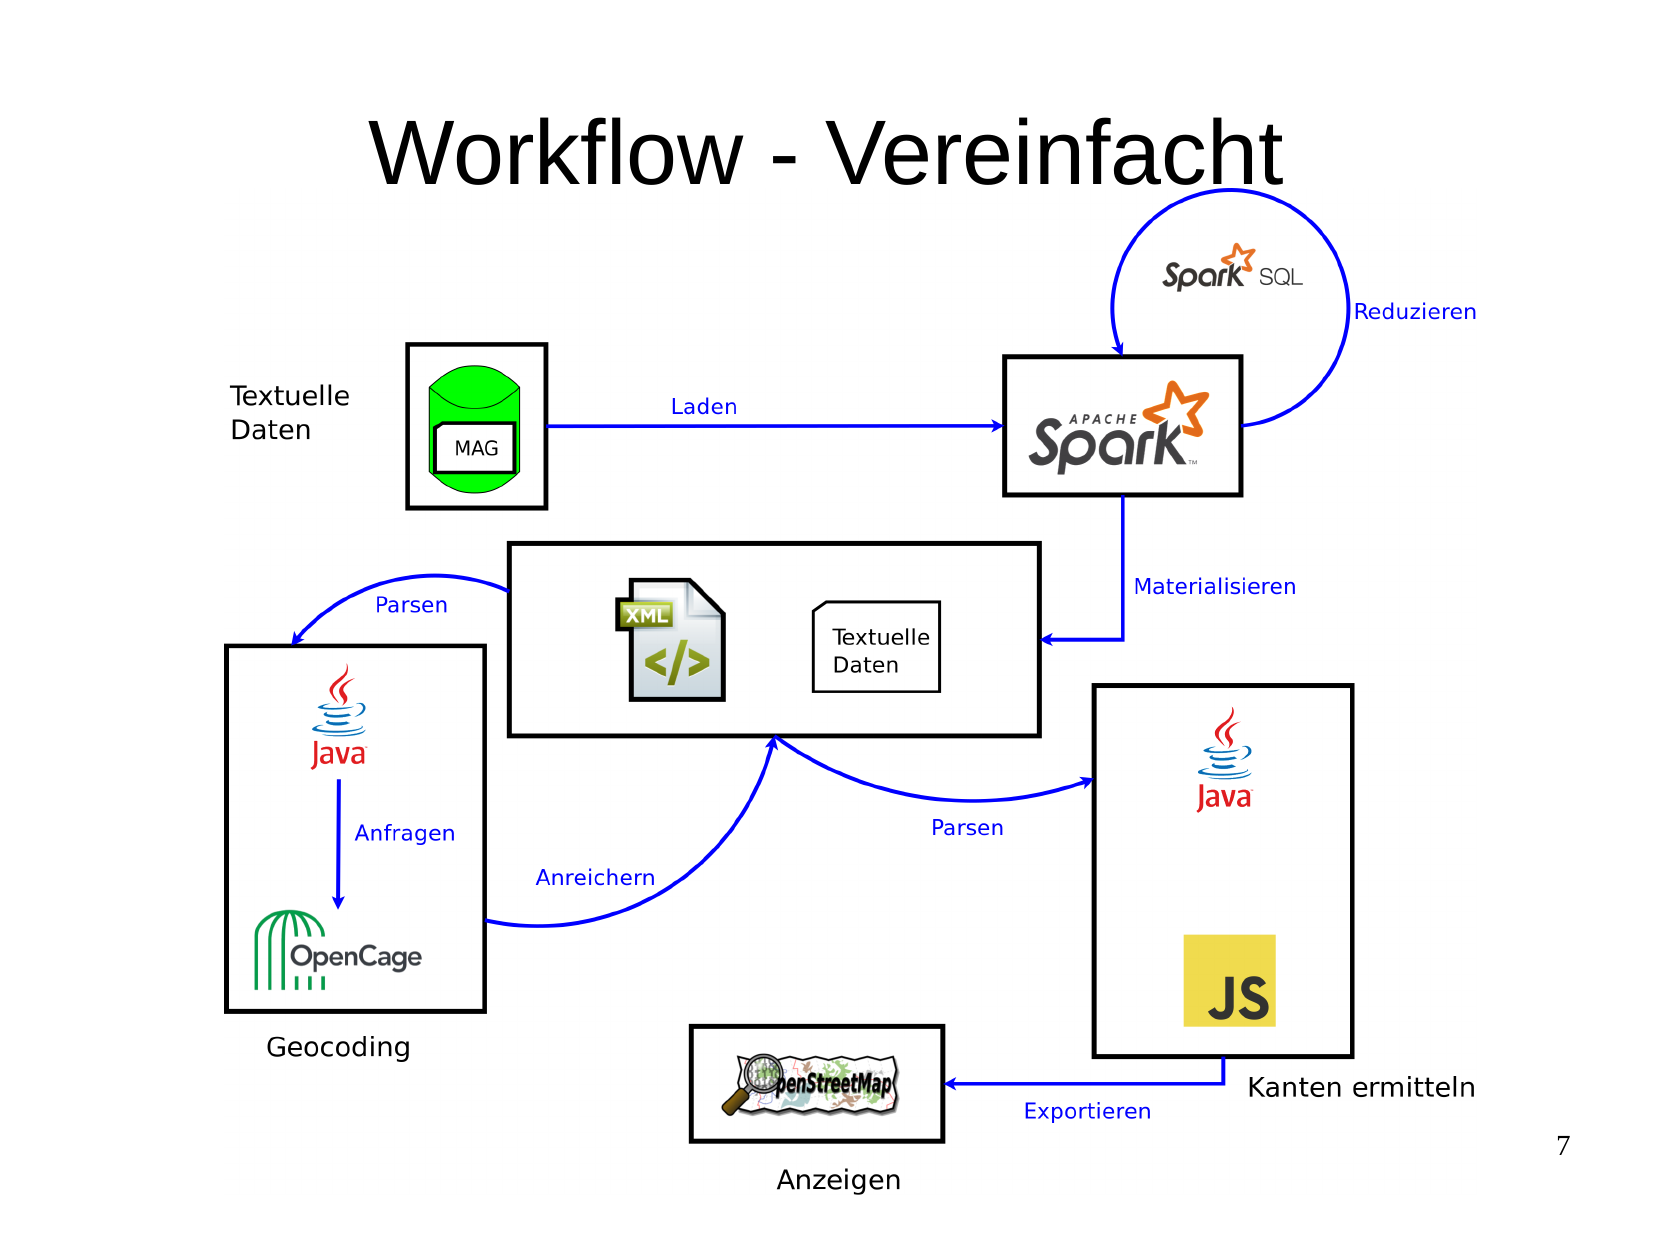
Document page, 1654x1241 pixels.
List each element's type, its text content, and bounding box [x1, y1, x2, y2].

title Workflow - Vereinfacht [82, 49, 1571, 257]
picture [224, 188, 1477, 1195]
